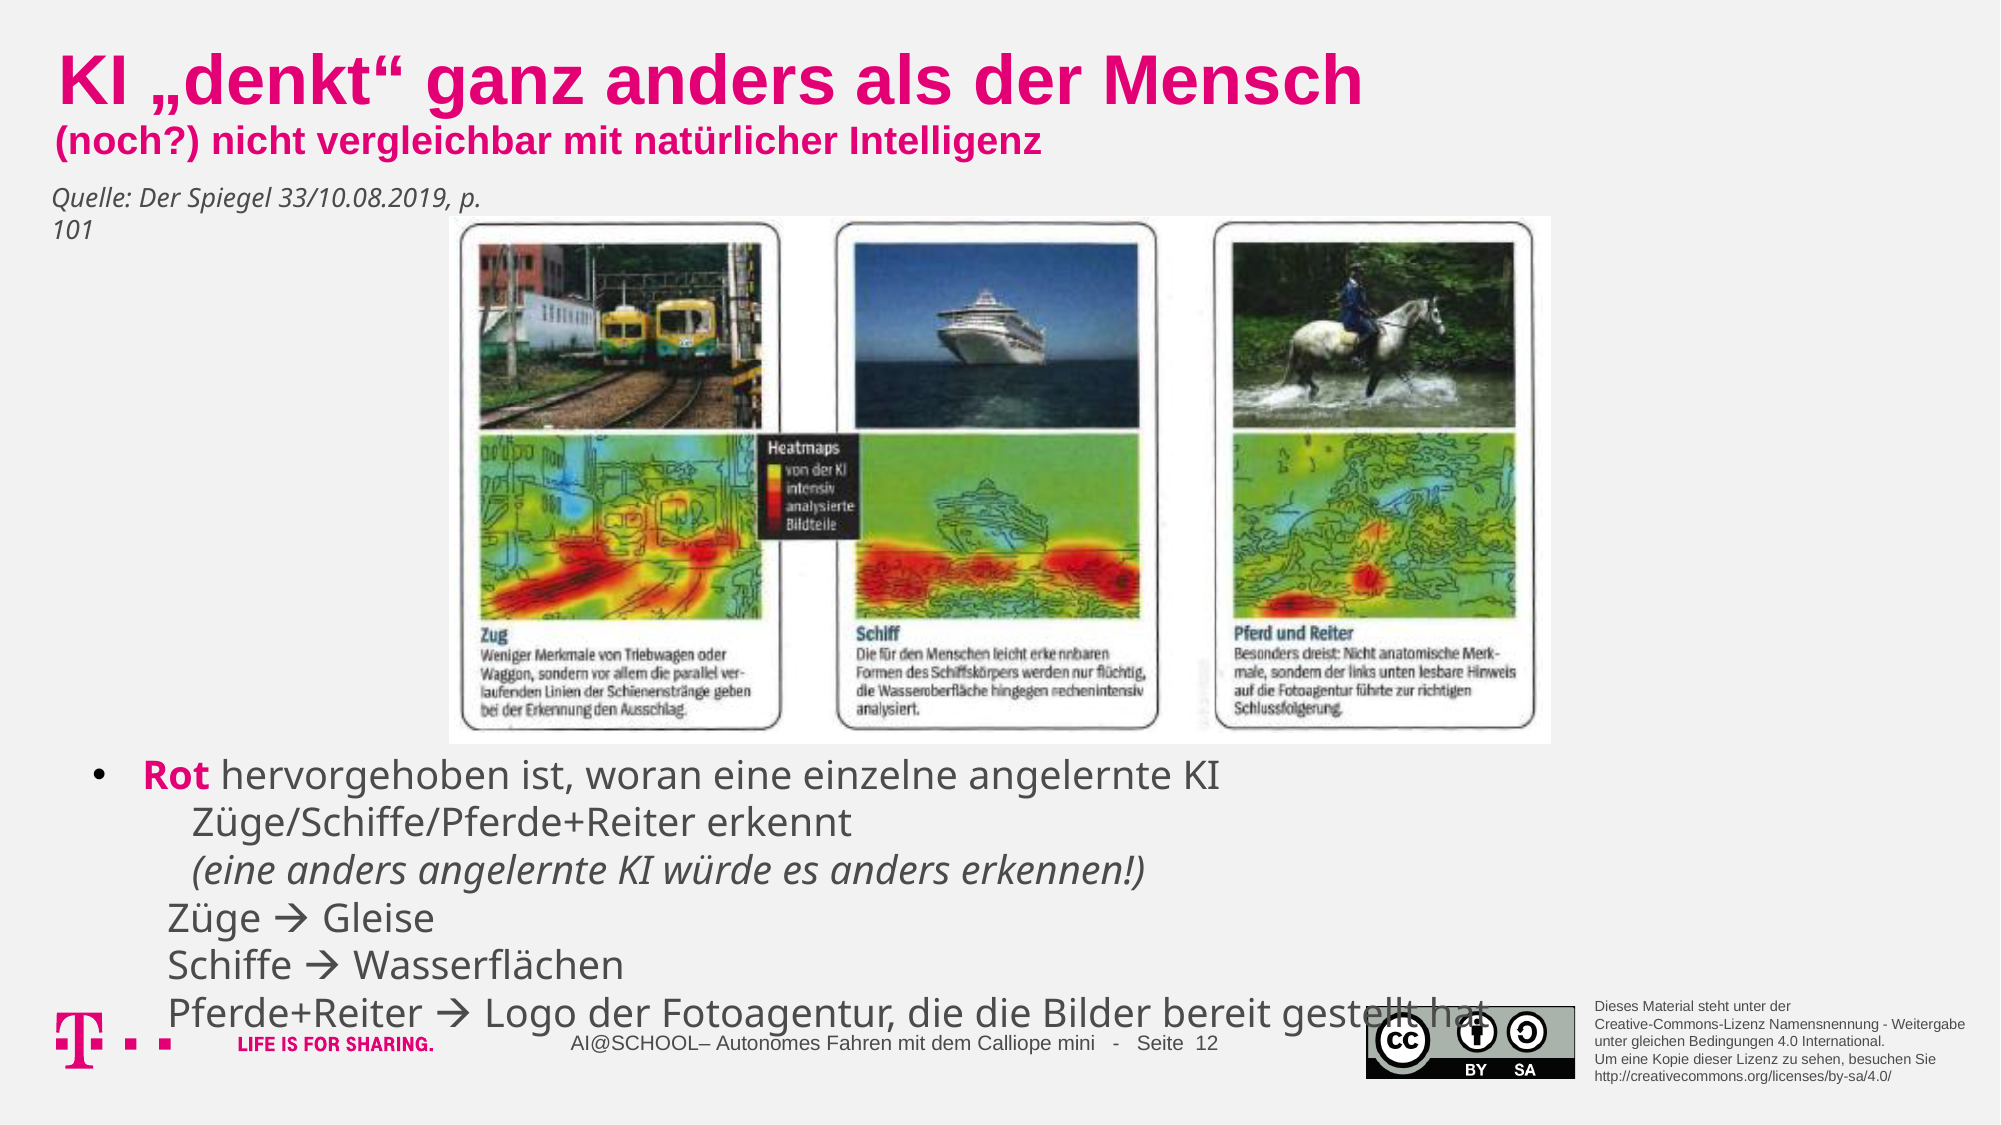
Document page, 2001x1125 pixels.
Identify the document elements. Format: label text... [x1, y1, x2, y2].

title KI „denkt“ ganz anders als der Mensch (noch?) nicht vergleichbar mit natürlicher Intelligenz [0, 43, 1888, 132]
text_box Quelle: Der Spiegel 33/10.08.2019, p. 101 [38, 174, 512, 217]
text_box Rot hervorgehoben ist, woran eine einzelne angelernte KI Züge/Schiffe/Pferde+Reiter erkennt (eine anders angelernte KI würde es anders erkennen!) Züge  Gleise Schiffe  Wasserflächen Pferde+Reiter  Logo der Fotoagentur, die die Bilder bereit gestellt hat [80, 743, 1703, 920]
picture [449, 216, 1551, 743]
